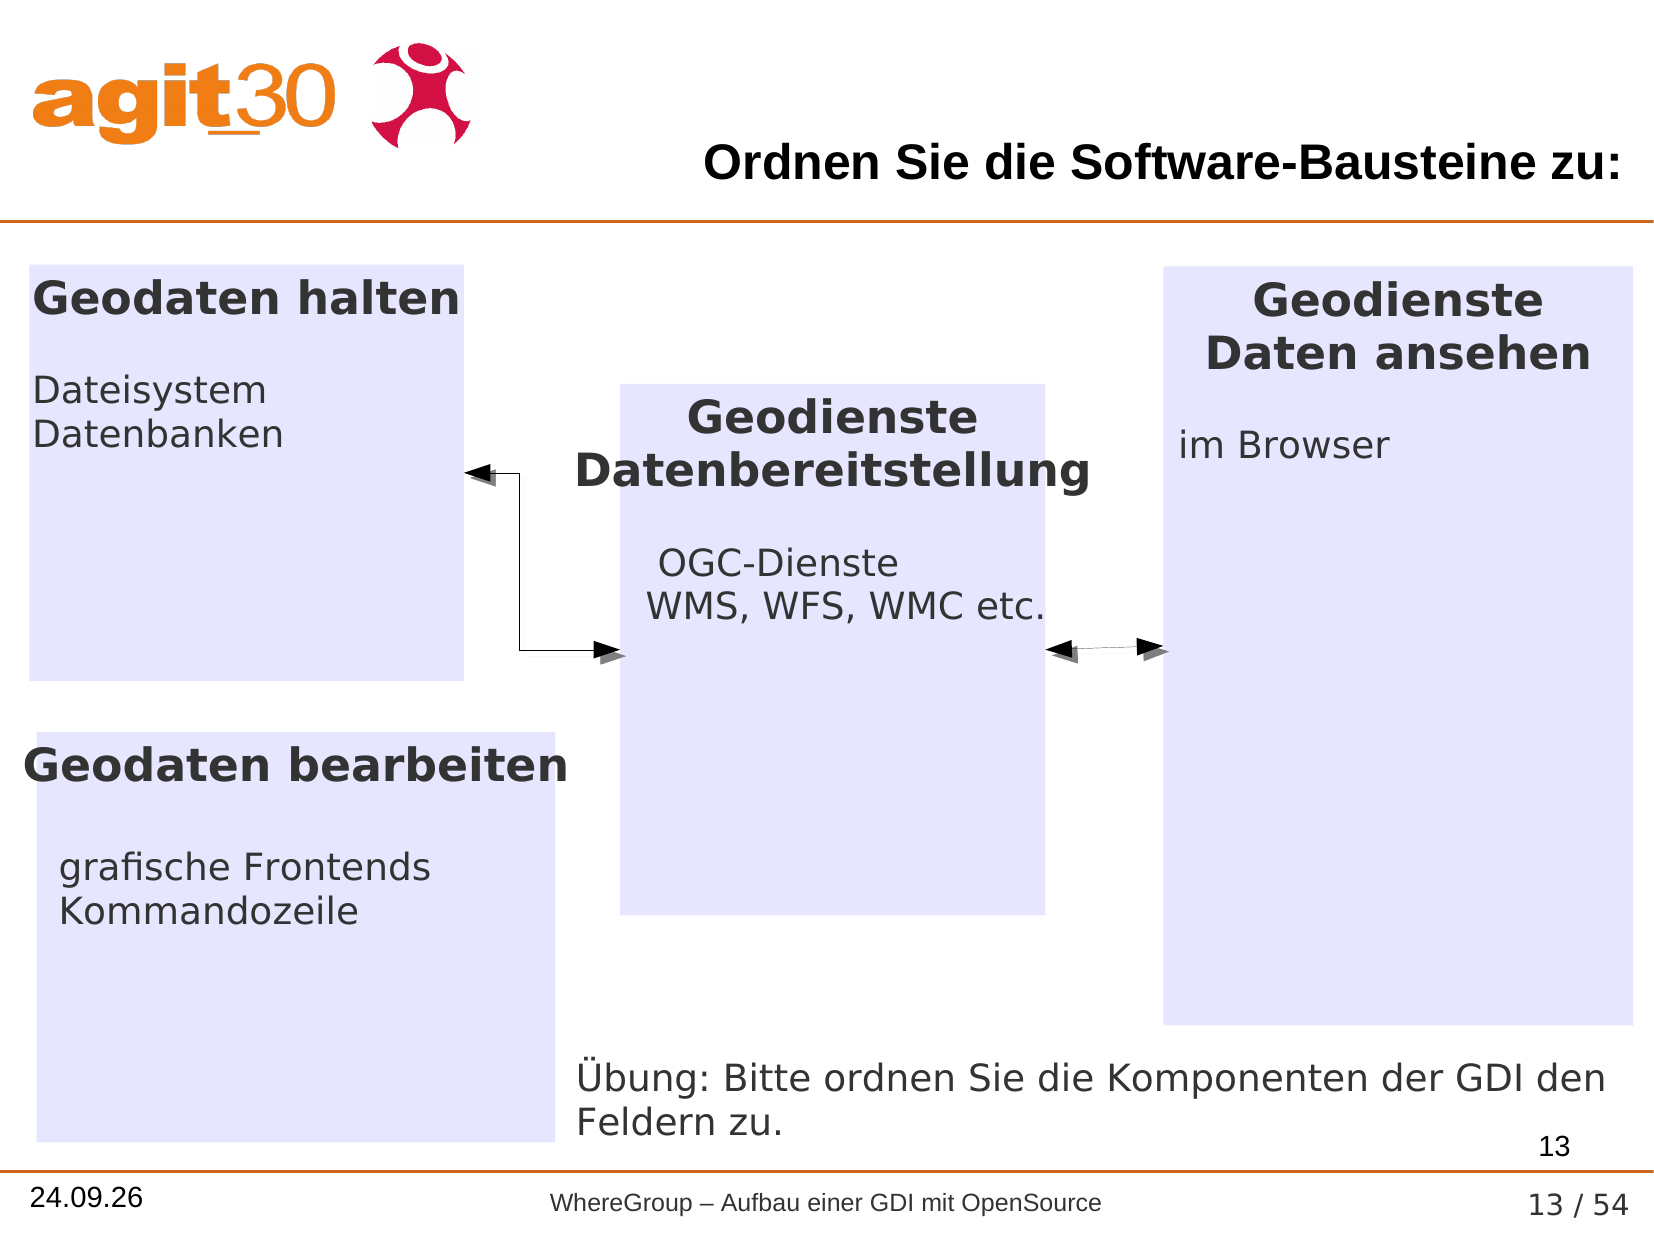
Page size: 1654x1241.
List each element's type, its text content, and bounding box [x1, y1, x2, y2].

text_box Geodaten halten Dateisystem Datenbanken [29, 264, 464, 682]
text_box Übung: Bitte ordnen Sie die Komponenten der GDI den Feldern zu. [561, 1049, 1654, 1152]
text_box Geodienste Datenbereitstellung OGC-Dienste WMS, WFS, WMC etc. [620, 383, 1046, 916]
text_box Geodaten bearbeiten grafische Frontends Kommandozeile [36, 731, 556, 1143]
title Ordnen Sie die Software-Bausteine zu: [236, 118, 1625, 207]
text_box Geodienste Daten ansehen im Browser [1163, 266, 1634, 1026]
picture [29, 58, 340, 148]
